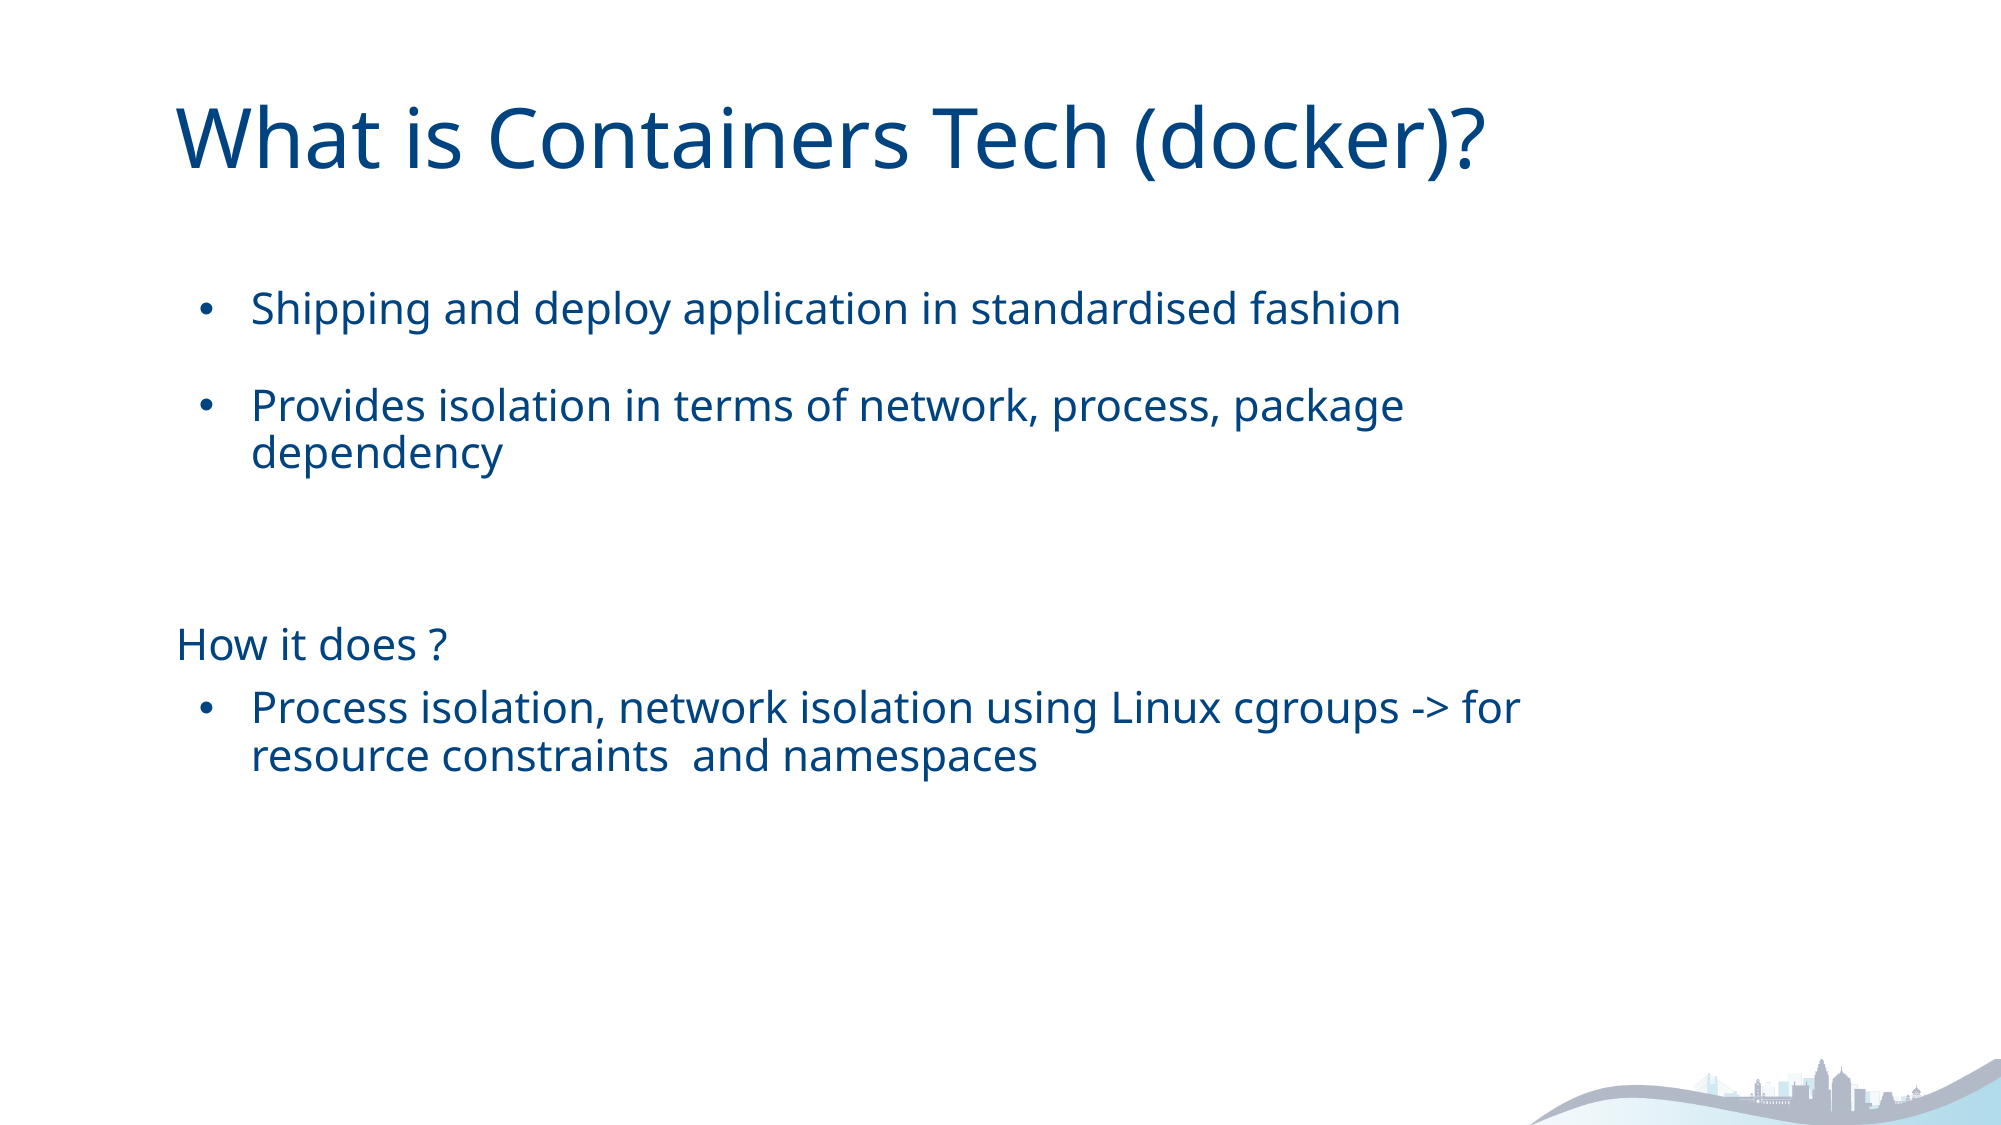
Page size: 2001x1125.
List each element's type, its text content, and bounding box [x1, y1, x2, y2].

title What is Containers Tech (docker)? [164, 97, 1552, 186]
list Shipping and deploy application in standardised fashion Provides isolation in terms of network, process, package dependency How it does ? Process isolation, network isolation using Linux cgroups -> for resource constraints and namespaces [164, 281, 1552, 920]
